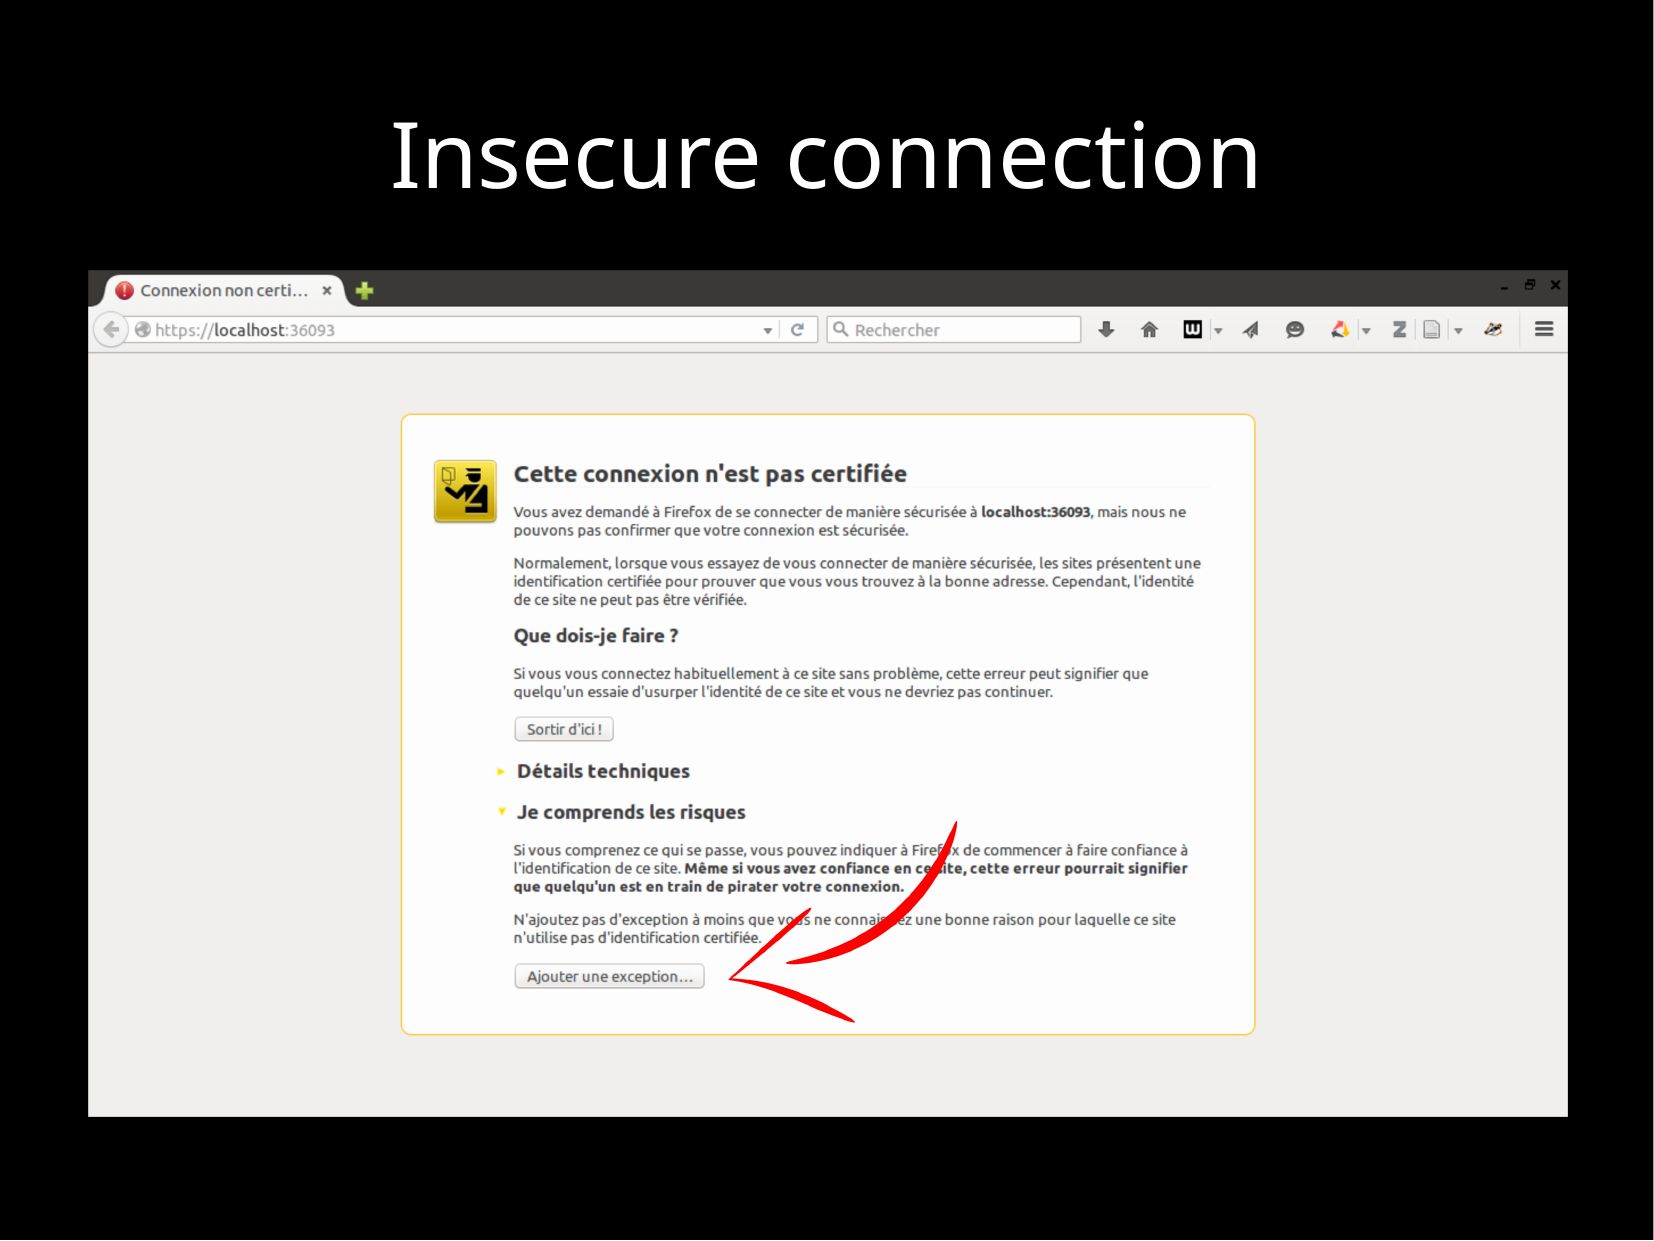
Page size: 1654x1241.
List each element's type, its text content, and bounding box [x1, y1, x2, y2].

picture [88, 270, 1568, 1117]
title Insecure connection [82, 49, 1571, 257]
